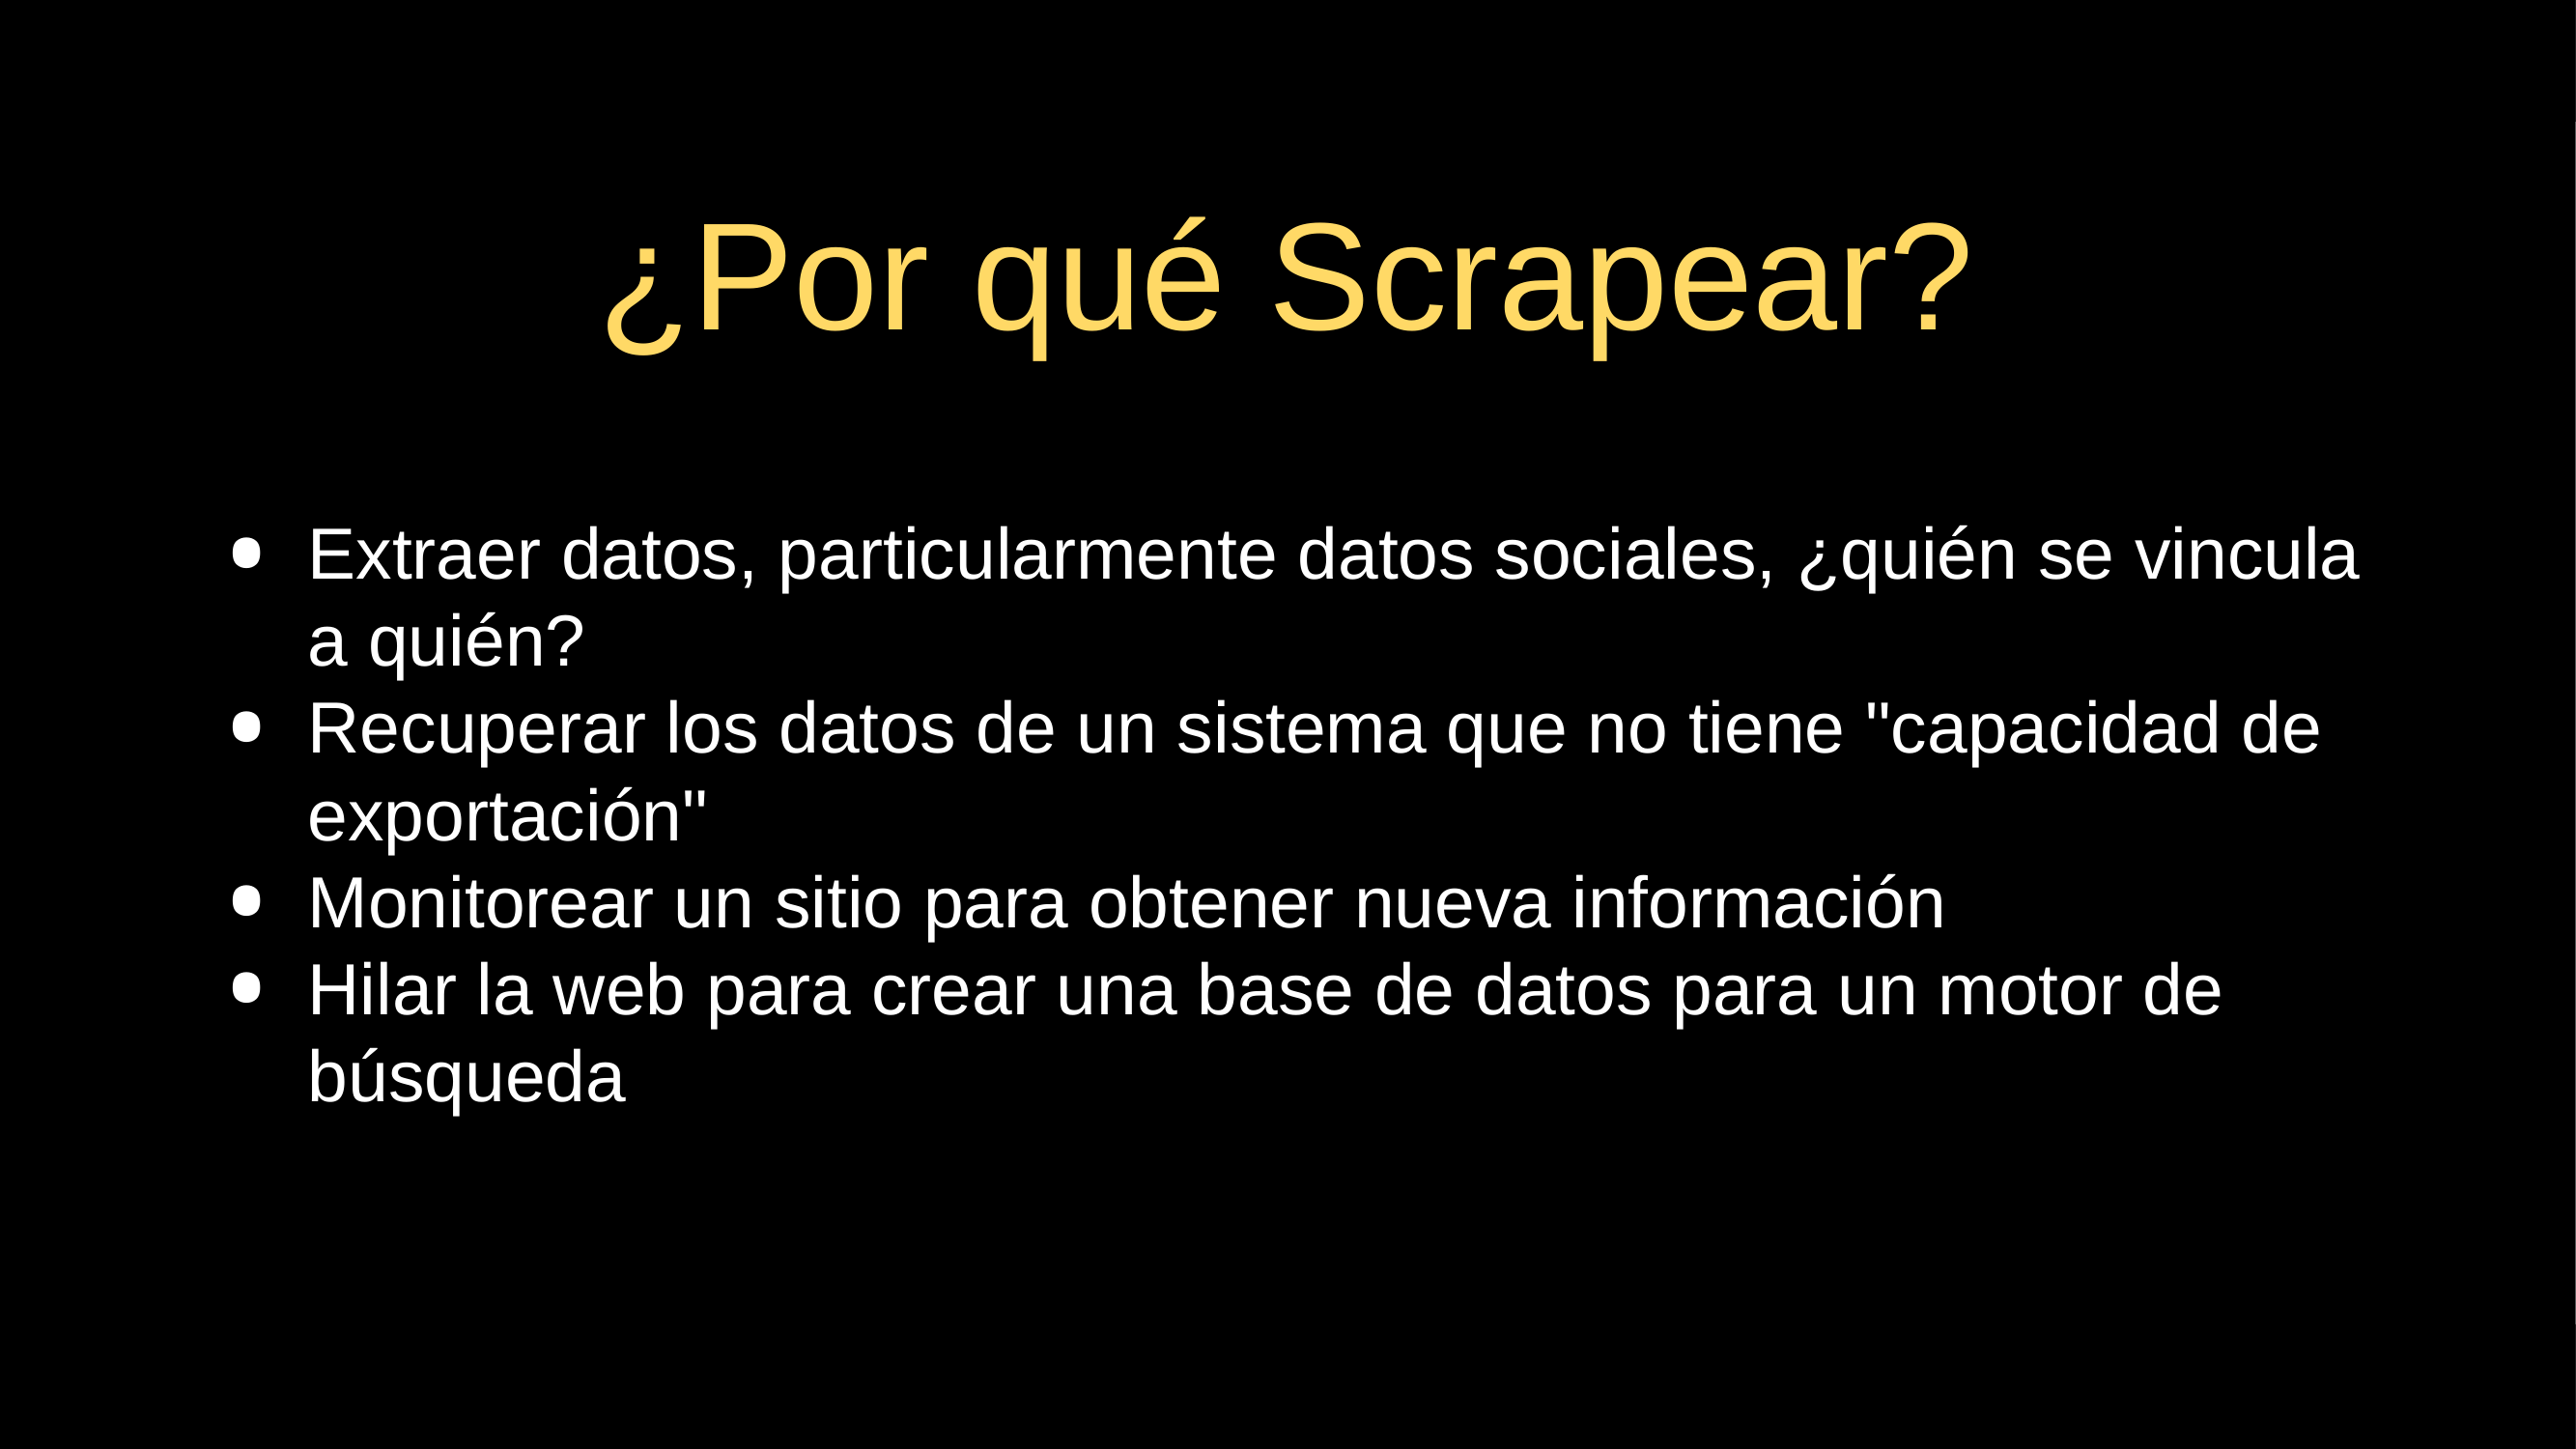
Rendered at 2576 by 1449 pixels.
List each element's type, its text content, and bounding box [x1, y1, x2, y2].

list Extraer datos, particularmente datos sociales, ¿quién se vincula a quién? Recuperar los datos de un sistema que no tiene "capacidad de exportación" Monitorear un sitio para obtener nueva información Hilar la web para crear una base de datos para un motor de búsqueda [183, 412, 2391, 1210]
title ¿Por qué Scrapear? [183, 133, 2391, 403]
